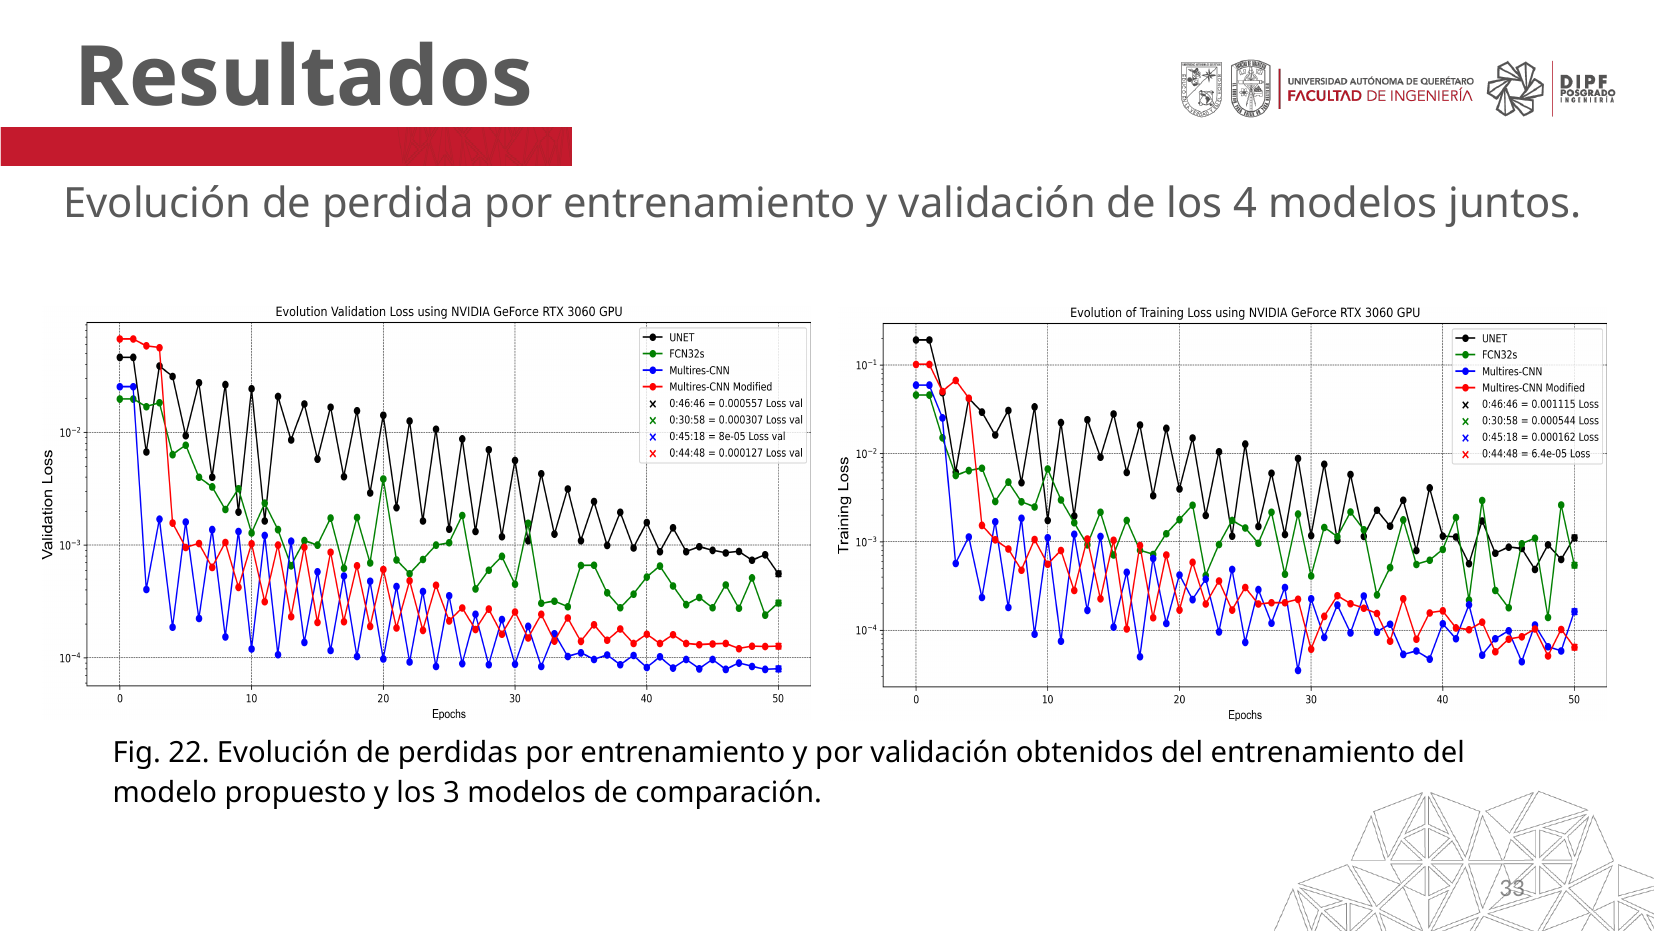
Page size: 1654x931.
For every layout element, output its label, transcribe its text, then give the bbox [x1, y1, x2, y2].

picture [1257, 781, 1654, 931]
picture [838, 307, 1607, 721]
picture [0, 127, 572, 166]
text_box Fig. 22. Evolución de perdidas por entrenamiento y por validación obtenidos del entrenamiento del modelo propuesto y los 3 modelos de comparación. [97, 723, 1536, 808]
picture [1176, 54, 1620, 133]
text_box Resultados [54, 11, 572, 127]
picture [42, 306, 811, 720]
text_box Evolución de perdida por entrenamiento y validación de los 4 modelos juntos. [48, 168, 1612, 233]
